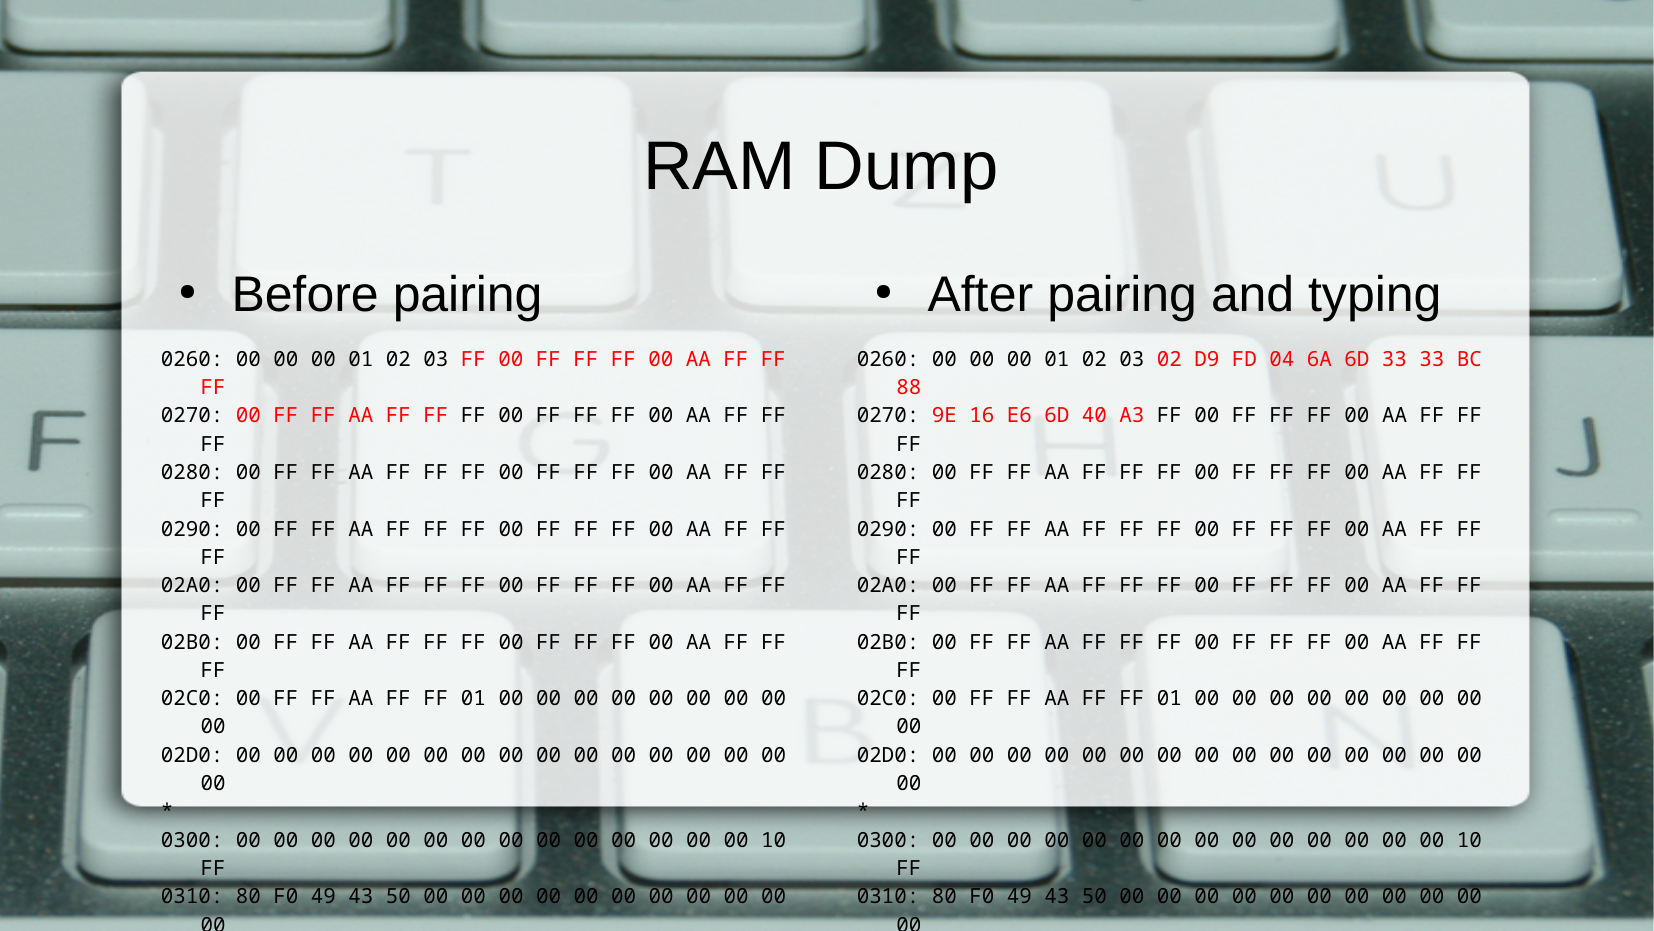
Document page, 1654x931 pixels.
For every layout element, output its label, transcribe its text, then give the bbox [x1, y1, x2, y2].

picture [899, 919, 904, 927]
picture [912, 922, 918, 931]
picture [0, 0, 1654, 931]
picture [216, 919, 221, 927]
picture [911, 919, 916, 927]
list Before pairing 0260: 00 00 00 01 02 03 FF 00 FF FF FF 00 AA FF FF FF 0270: 00 FF FF AA FF FF FF 00 FF FF FF 00 AA FF FF FF 0280: 00 FF FF AA FF FF FF 00 FF FF FF 00 AA FF FF FF 0290: 00 FF FF AA FF FF FF 00 FF FF FF 00 AA FF FF FF 02A0: 00 FF FF AA FF FF FF 00 FF FF FF 00 AA FF FF FF 02B0: 00 FF FF AA FF FF FF 00 FF FF FF 00 AA FF FF FF 02C0: 00 FF FF AA FF FF 01 00 00 00 00 00 00 00 00 00 02D0: 00 00 00 00 00 00 00 00 00 00 00 00 00 00 00 00 * 0300: 00 00 00 00 00 00 00 00 00 00 00 00 00 00 10 FF 0310: 80 F0 49 43 50 00 00 00 00 00 00 00 00 00 00 00 0320: 00 00 00 00 00 00 00 00 03 01 01 81 FA 00 FA 00 0330: FF 18 00 1D FF FF FF FF FF 06 83 29 6C 21 01 83 0340: 5D 10 FF C6 C0 00 00 00 61 00 00 00 00 00 00 00 0350: 00 00 00 00 00 00 00 00 00 00 00 00 03 FD 26 92 0360: 04 01 06 06 00 00 00 00 00 00 00 00 00 04 14 1D 0370: 1F 27 28 0D 00 00 00 00 0A 0D 13 26 0E 00 00 00 [147, 265, 811, 806]
picture [203, 919, 208, 927]
picture [204, 922, 210, 931]
list After pairing and typing 0260: 00 00 00 01 02 03 02 D9 FD 04 6A 6D 33 33 BC 88 0270: 9E 16 E6 6D 40 A3 FF 00 FF FF FF 00 AA FF FF FF 0280: 00 FF FF AA FF FF FF 00 FF FF FF 00 AA FF FF FF 0290: 00 FF FF AA FF FF FF 00 FF FF FF 00 AA FF FF FF 02A0: 00 FF FF AA FF FF FF 00 FF FF FF 00 AA FF FF FF 02B0: 00 FF FF AA FF FF FF 00 FF FF FF 00 AA FF FF FF 02C0: 00 FF FF AA FF FF 01 00 00 00 00 00 00 00 00 00 02D0: 00 00 00 00 00 00 00 00 00 00 00 00 00 00 00 00 * 0300: 00 00 00 00 00 00 00 00 00 00 00 00 00 00 10 FF 0310: 80 F0 49 43 50 00 00 00 00 00 00 00 00 00 00 00 0320: 00 00 00 00 00 00 00 00 03 01 00 81 FA 00 FA 00 0330: 07 00 00 1D 05 FF FF 30 FF 06 83 29 00 00 00 00 0340: 00 10 FF C6 C0 00 00 00 11 00 00 00 00 00 00 00 0350: 00 00 00 00 00 00 00 00 00 00 00 00 00 00 00 00 0360: 00 00 00 00 00 00 00 00 00 00 00 00 00 04 14 1D 0370: 1F 27 28 0D 05 67 4F 29 0A 0D 13 26 0E 00 00 00 [843, 265, 1507, 806]
picture [900, 922, 906, 931]
title RAM Dump [135, 88, 1506, 244]
picture [217, 922, 223, 931]
